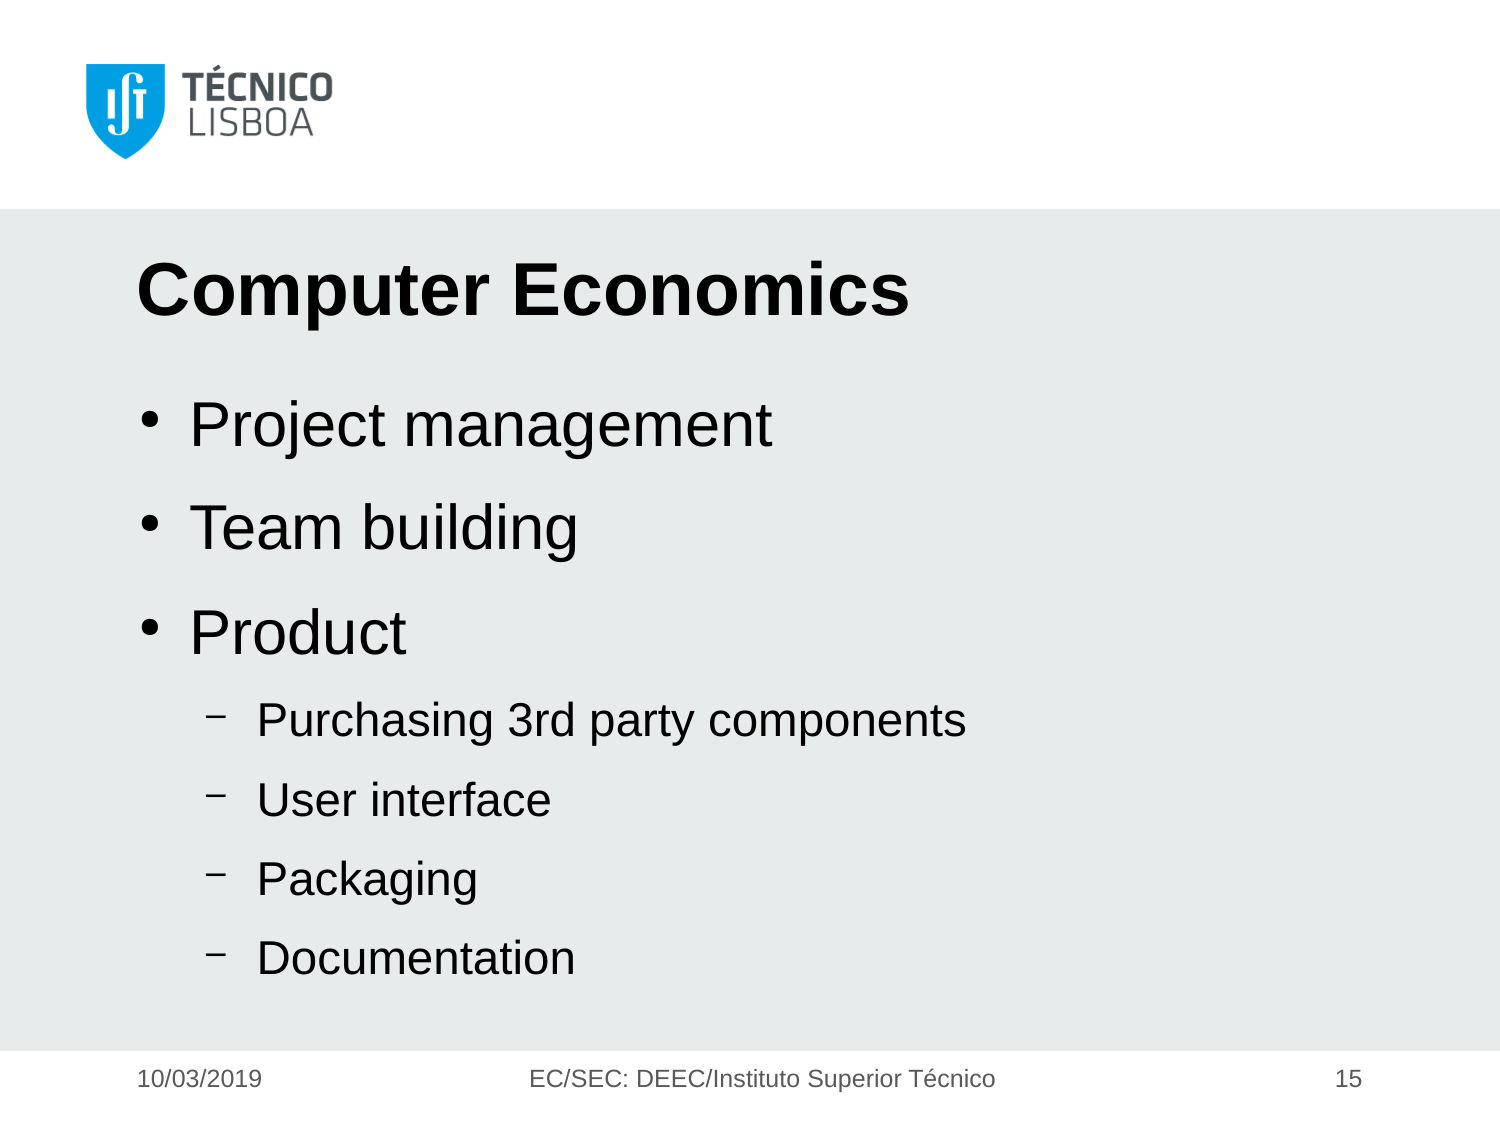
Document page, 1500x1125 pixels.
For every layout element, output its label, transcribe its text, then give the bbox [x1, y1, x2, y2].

title Computer Economics [121, 214, 1378, 357]
list Project management Team building Product Purchasing 3rd party components User interface Packaging Documentation [121, 382, 1378, 988]
slide_number <number> [1077, 1052, 1378, 1103]
footer EC/SEC: DEEC/Instituto Superior Técnico [512, 1052, 1021, 1103]
slide_number 10/03/2019 [121, 1052, 425, 1103]
picture [0, 0, 1500, 1125]
